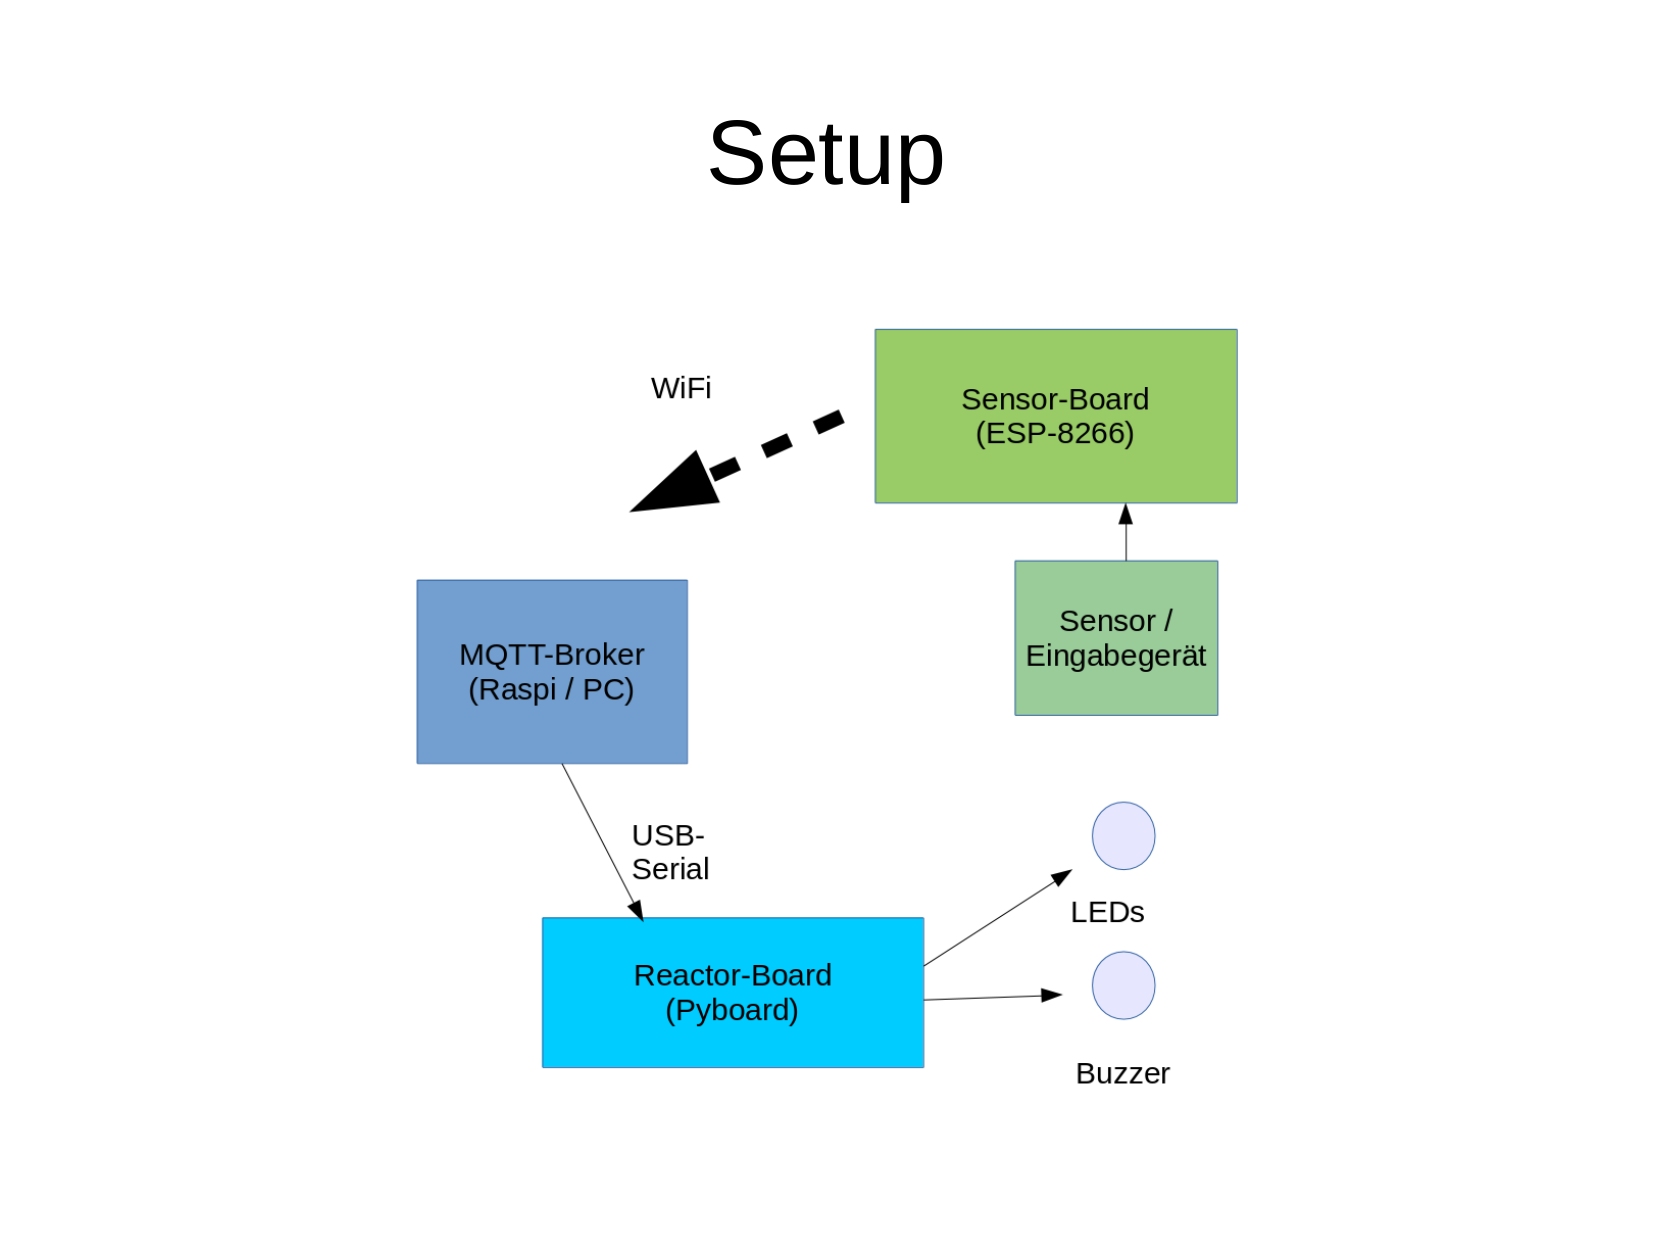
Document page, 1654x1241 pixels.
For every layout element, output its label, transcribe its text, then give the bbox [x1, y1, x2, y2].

picture [306, 242, 1347, 1182]
title Setup [82, 49, 1571, 257]
